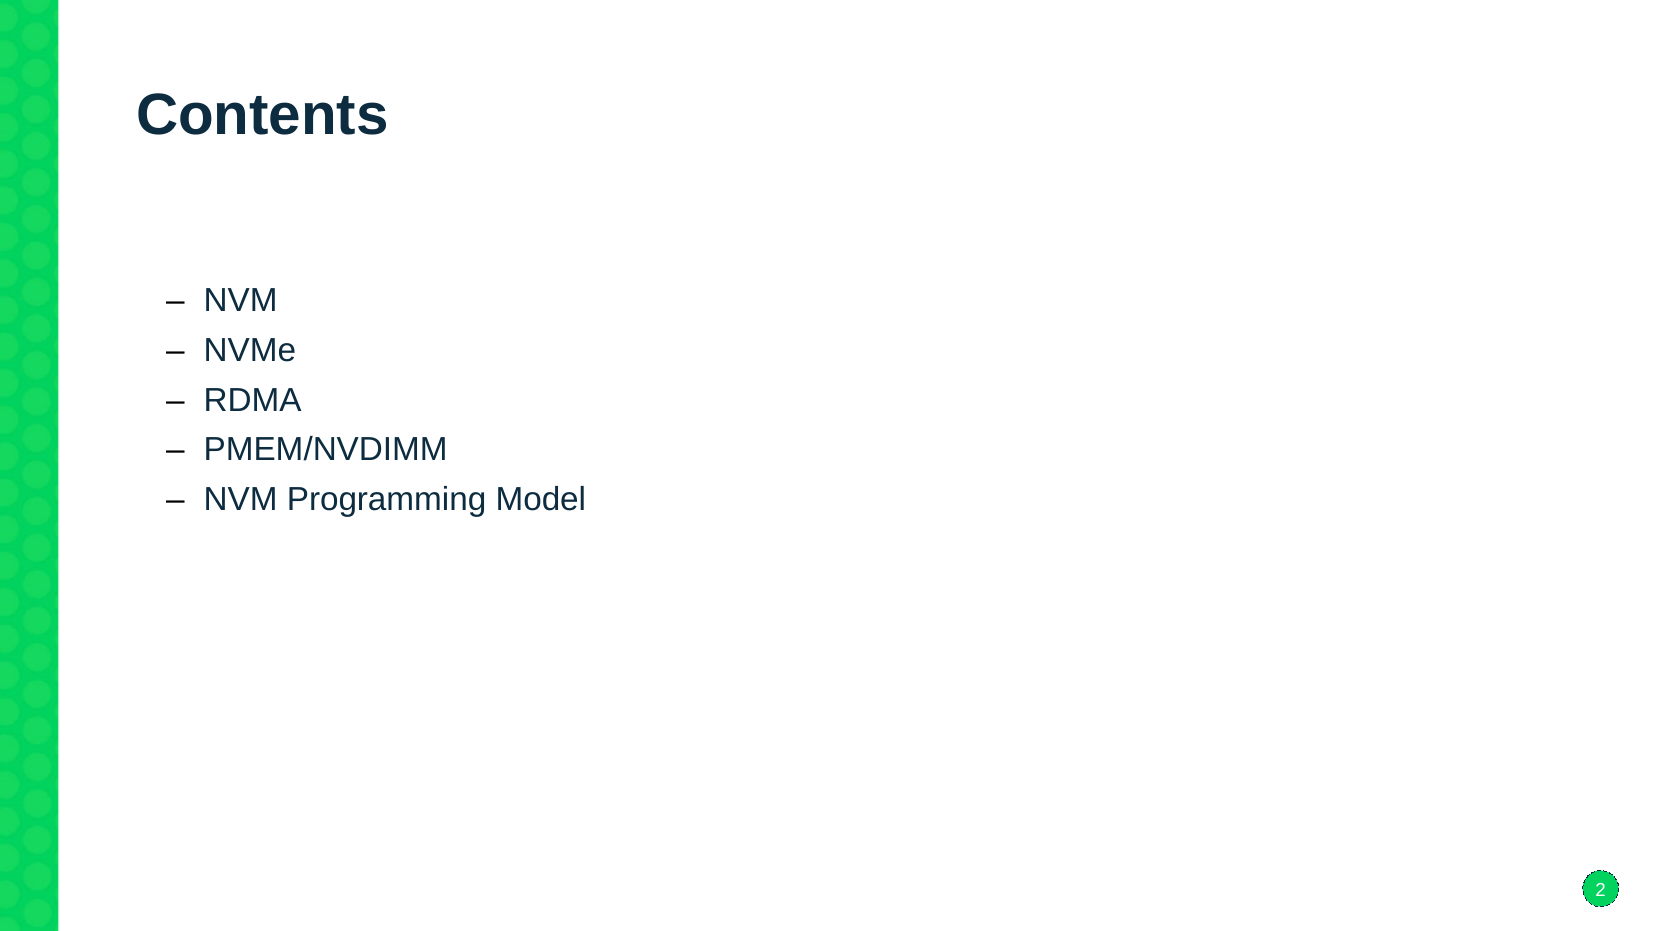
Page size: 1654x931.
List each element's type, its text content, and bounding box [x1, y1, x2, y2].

list NVM NVMe RDMA PMEM/NVDIMM NVM Programming Model [121, 270, 1531, 879]
title Contents [121, 37, 1531, 193]
picture [0, 0, 76, 931]
